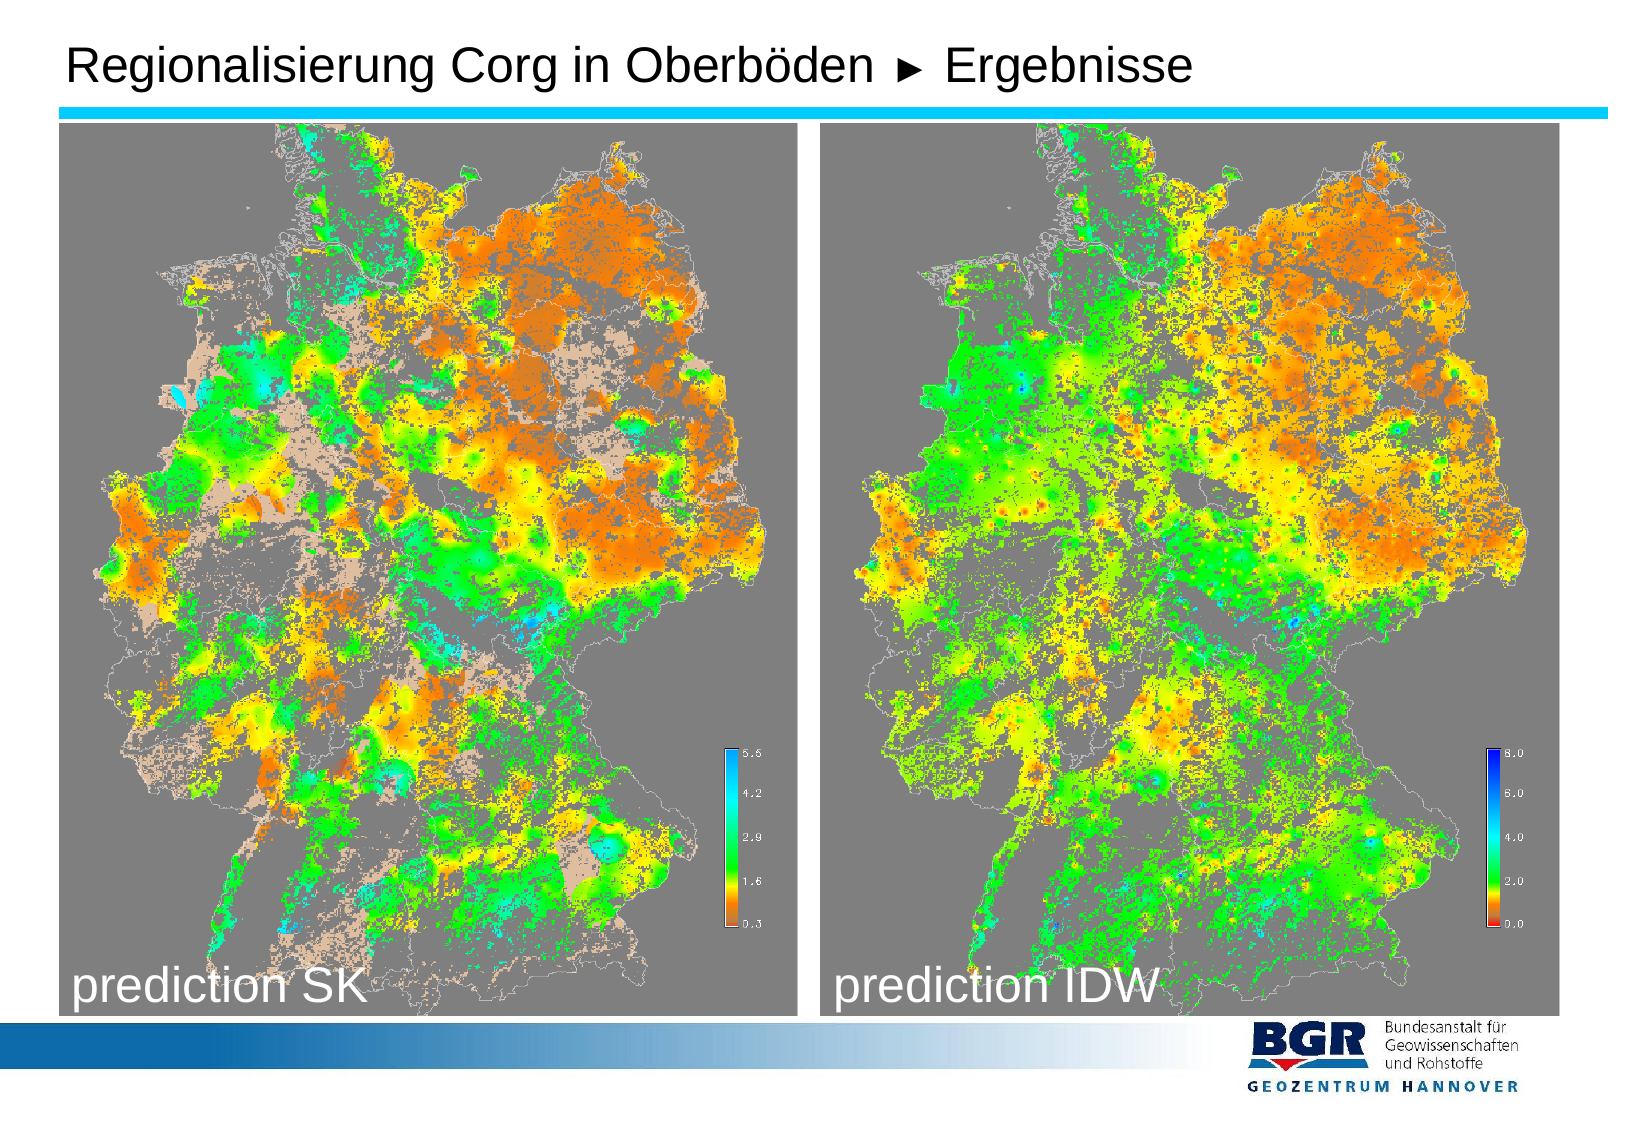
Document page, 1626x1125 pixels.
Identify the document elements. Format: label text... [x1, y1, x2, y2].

text_box Regionalisierung Corg in Oberböden ► Ergebnisse [50, 24, 1224, 101]
text_box prediction SK [56, 944, 384, 1020]
picture [0, 123, 1590, 1100]
text_box prediction IDW [818, 944, 1176, 1020]
